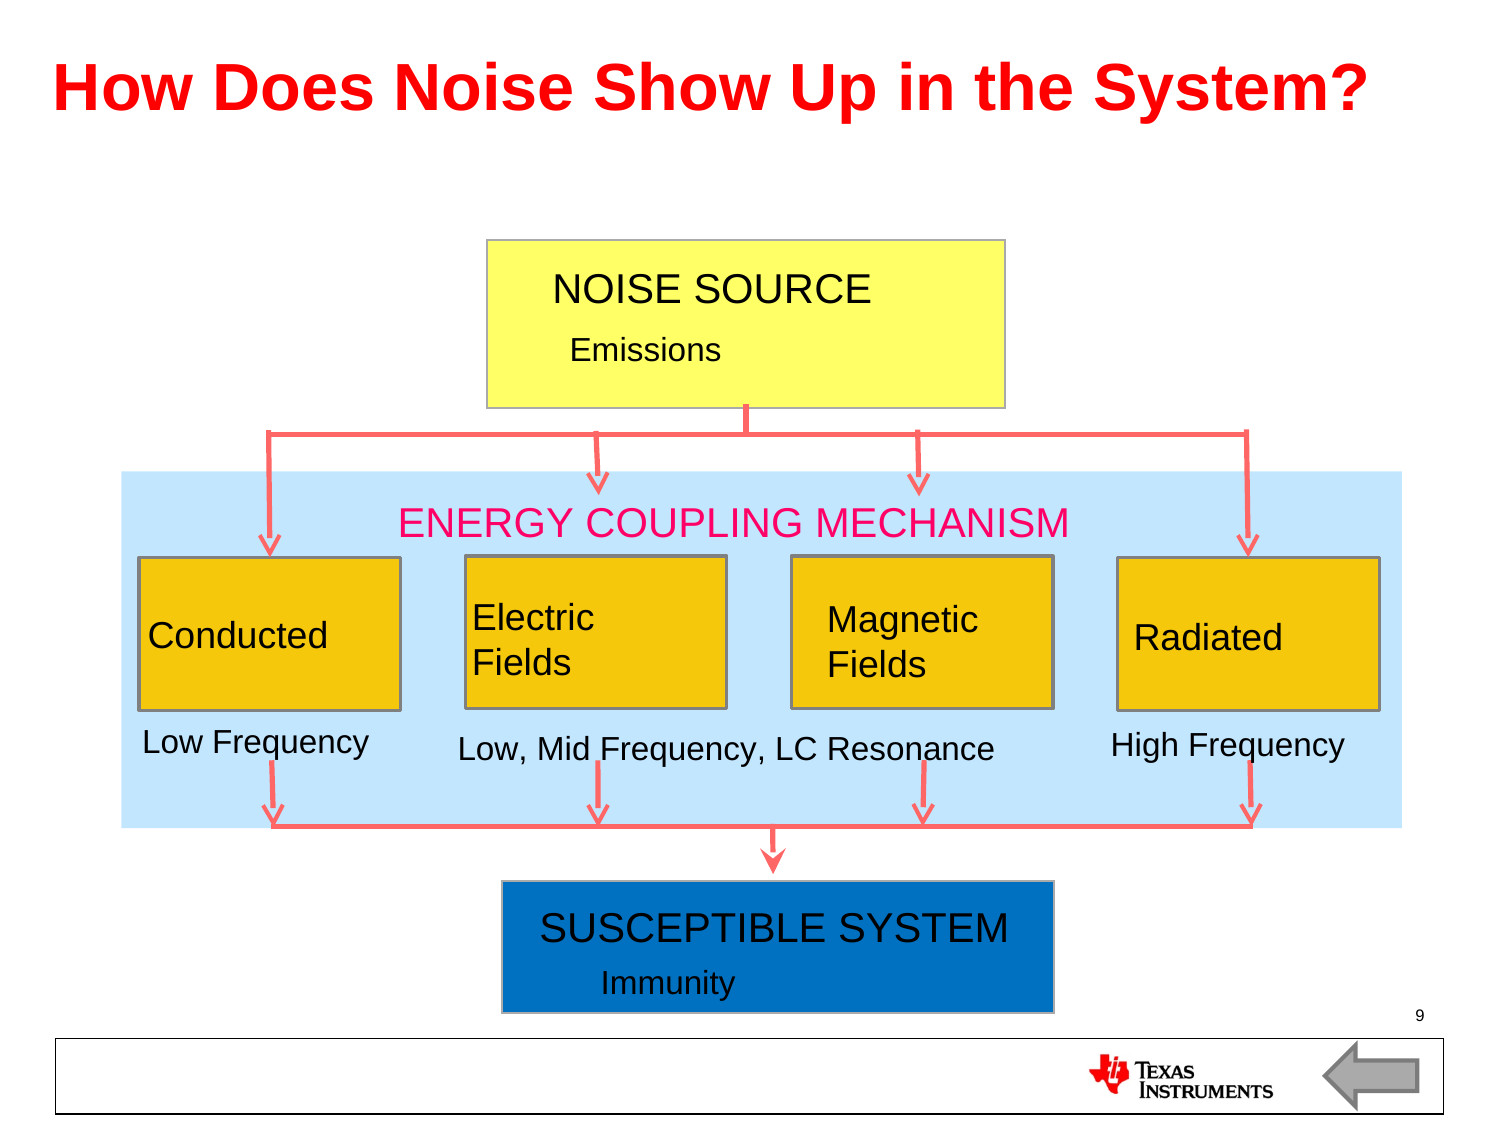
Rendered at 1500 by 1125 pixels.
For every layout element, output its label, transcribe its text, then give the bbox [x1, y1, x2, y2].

text_box NOISE SOURCE [535, 253, 956, 321]
text_box Radiated [1118, 605, 1377, 666]
text_box [502, 881, 1055, 1014]
text_box Low Frequency [127, 712, 434, 768]
text_box [1324, 1045, 1418, 1107]
text_box SUSCEPTIBLE SYSTEM [522, 892, 1048, 960]
text_box ENERGY COUPLING MECHANISM [380, 487, 1132, 555]
text_box [486, 240, 1005, 408]
text_box [121, 471, 1402, 829]
text_box <numero> [1089, 997, 1440, 1031]
text_box Immunity [585, 953, 953, 1010]
text_box Electric Fields [457, 585, 715, 692]
picture [1087, 1052, 1274, 1099]
text_box Emissions [554, 320, 922, 376]
text_box High Frequency [1095, 715, 1403, 771]
text_box Magnetic Fields [812, 587, 1018, 693]
text_box Conducted [132, 603, 391, 665]
text_box Low, Mid Frequency, LC Resonance [442, 719, 1053, 776]
title How Does Noise Show Up in the System? [37, 23, 1426, 158]
